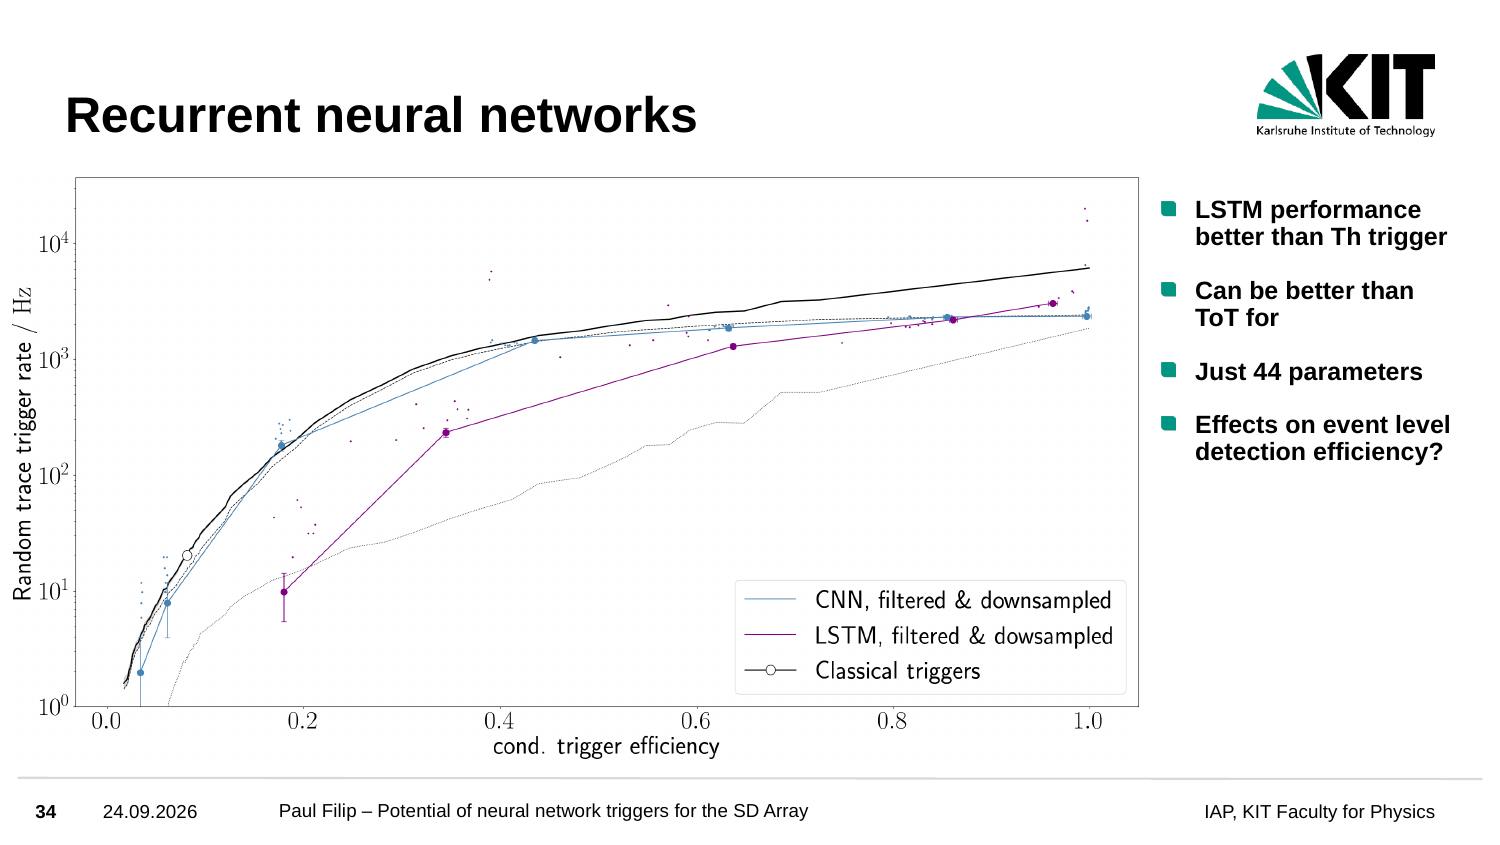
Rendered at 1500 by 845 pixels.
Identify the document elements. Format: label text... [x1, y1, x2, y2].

picture [1161, 282, 1176, 298]
picture [1161, 201, 1176, 218]
picture [1161, 362, 1176, 379]
title Recurrent neural networks [64, 48, 1192, 144]
picture [1257, 54, 1435, 137]
picture [1161, 416, 1176, 432]
text_box LSTM performance better than Th trigger Can be better than ToT for Just 44 parameters Effects on event level detection efficiency? [1117, 197, 1493, 763]
picture [7, 173, 1143, 763]
